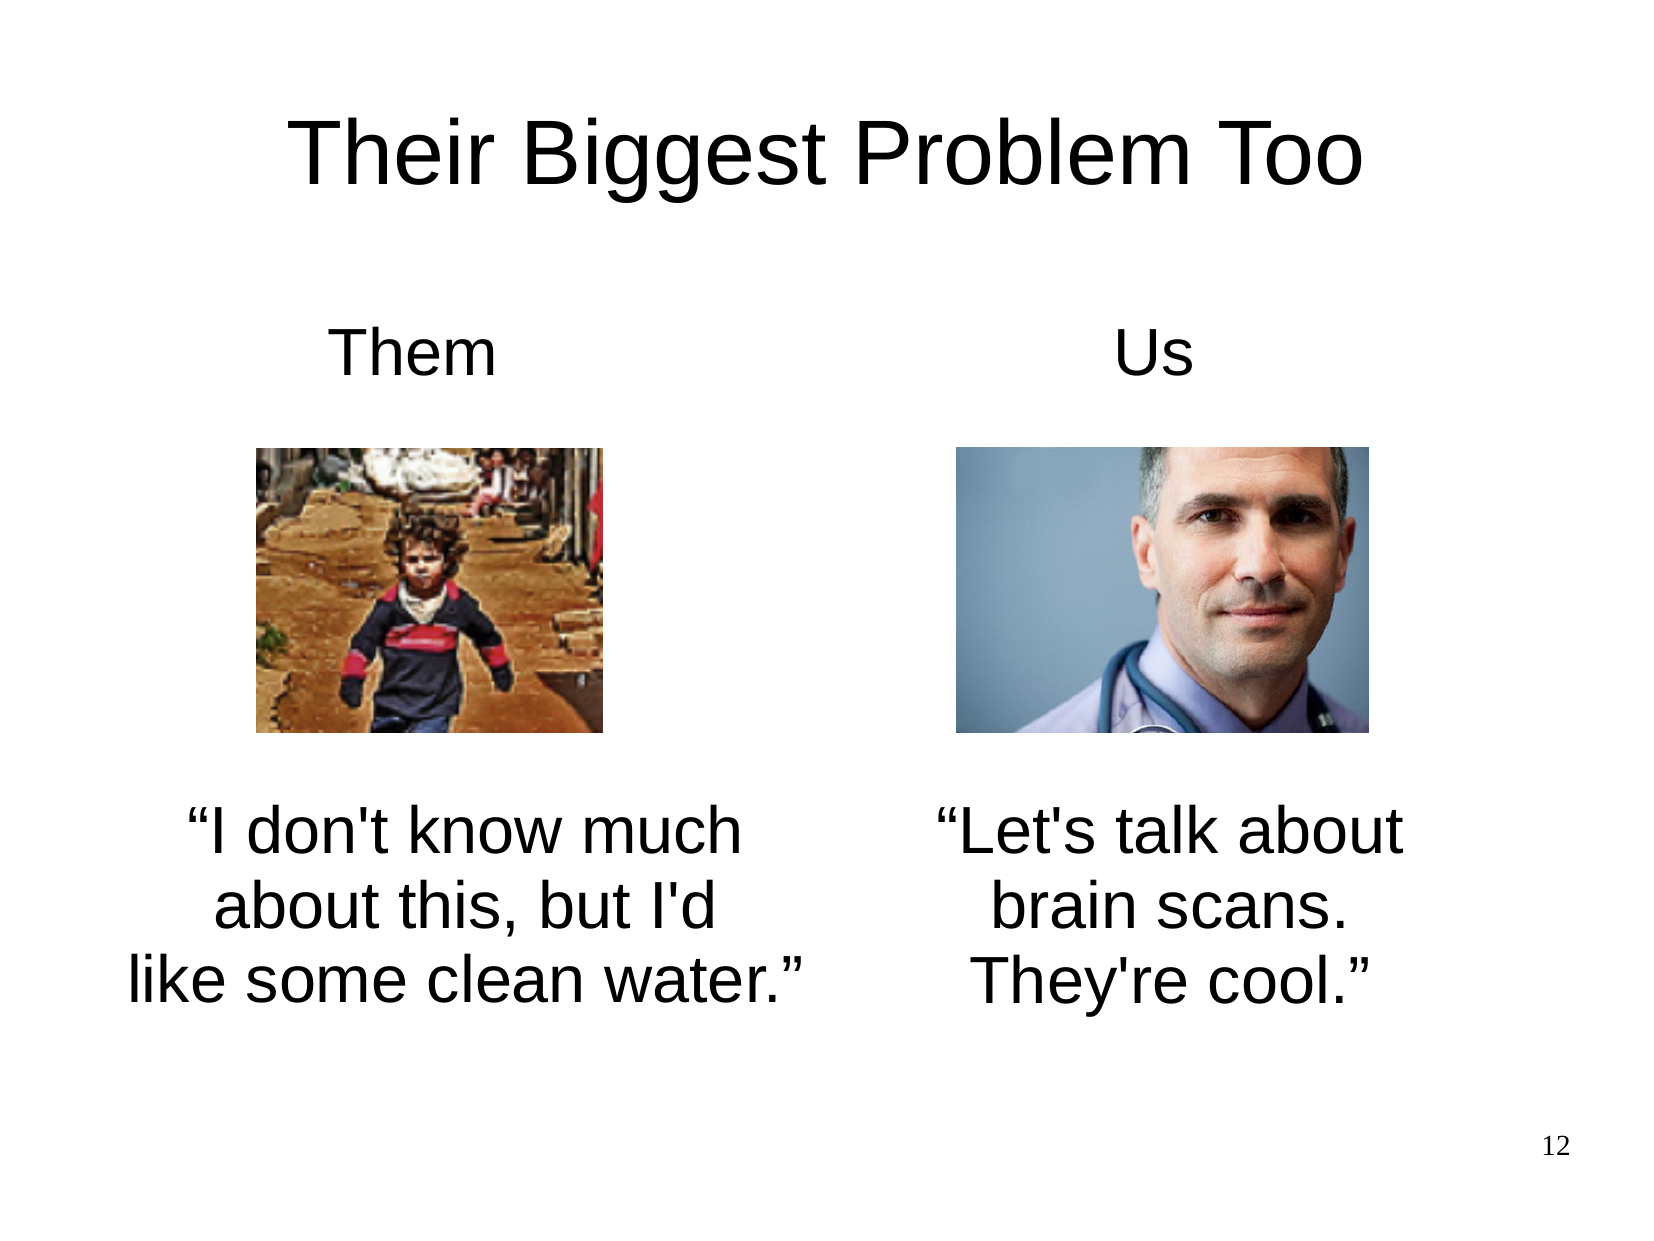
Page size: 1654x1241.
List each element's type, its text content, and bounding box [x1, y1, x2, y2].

picture [256, 448, 603, 733]
title Their Biggest Problem Too [82, 49, 1571, 257]
picture [956, 447, 1369, 733]
text_box “Let's talk about brain scans. They're cool.” [921, 785, 1420, 1025]
text_box “I don't know much about this, but I'd like some clean water.” [112, 785, 821, 1025]
text_box Us [1098, 307, 1210, 397]
text_box Them [313, 307, 514, 397]
